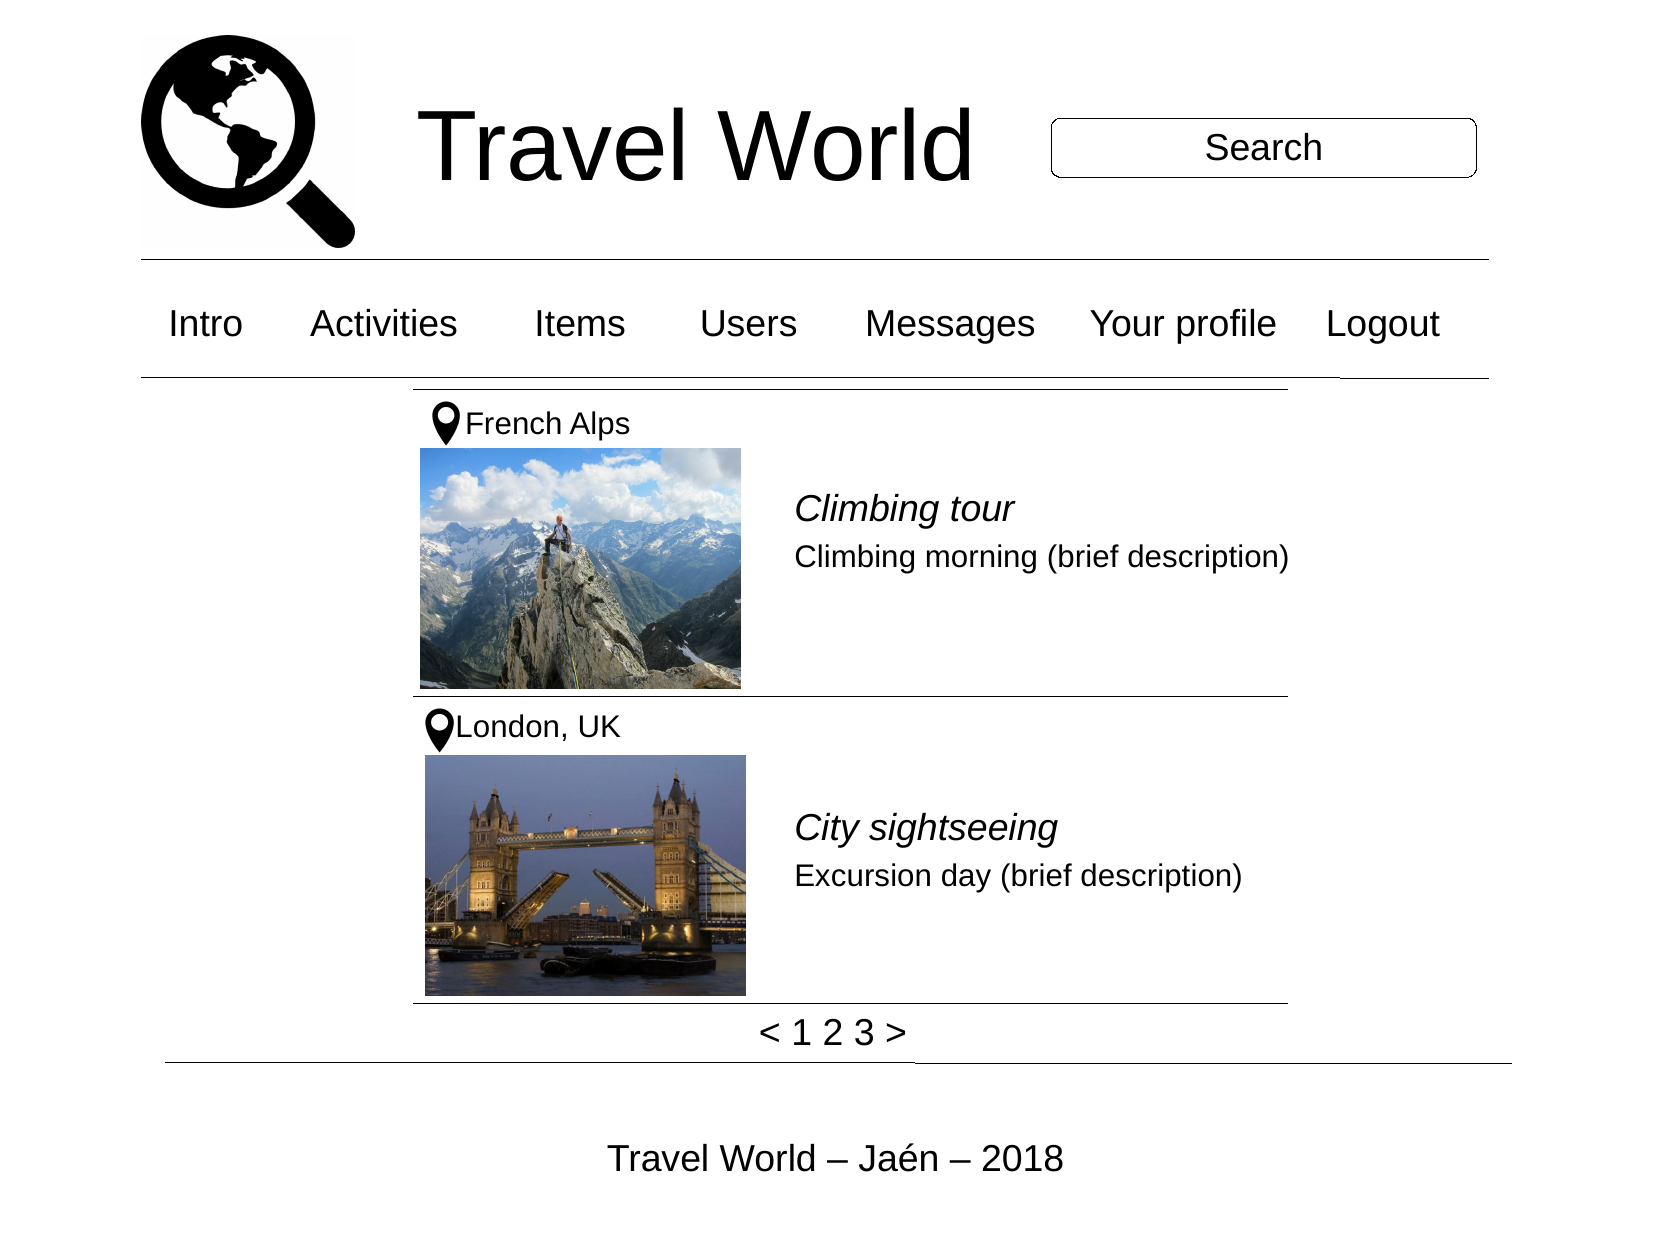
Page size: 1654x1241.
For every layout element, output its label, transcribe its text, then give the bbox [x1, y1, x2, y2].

text_box Items [519, 295, 650, 353]
text_box Travel World – Jaén – 2018 [442, 1129, 1222, 1187]
text_box London, UK [440, 701, 713, 752]
picture [424, 708, 455, 753]
text_box < 1 2 3 > [744, 1004, 969, 1061]
text_box Travel World [401, 82, 1134, 210]
text_box Climbing morning (brief description) [779, 531, 1276, 673]
picture [425, 755, 746, 996]
text_box Messages [850, 295, 1074, 353]
text_box Intro [153, 295, 284, 353]
text_box Users [685, 295, 850, 353]
text_box Search [1051, 118, 1477, 178]
text_box Climbing tour [779, 479, 1099, 531]
text_box Your profile [1074, 295, 1311, 353]
picture [431, 401, 461, 446]
text_box City sightseeing [779, 798, 1099, 863]
text_box Logout [1311, 295, 1477, 353]
text_box French Alps [450, 399, 722, 449]
picture [420, 448, 741, 689]
text_box Activities [295, 295, 497, 353]
picture [141, 35, 355, 249]
text_box Excursion day (brief description) [779, 850, 1276, 992]
